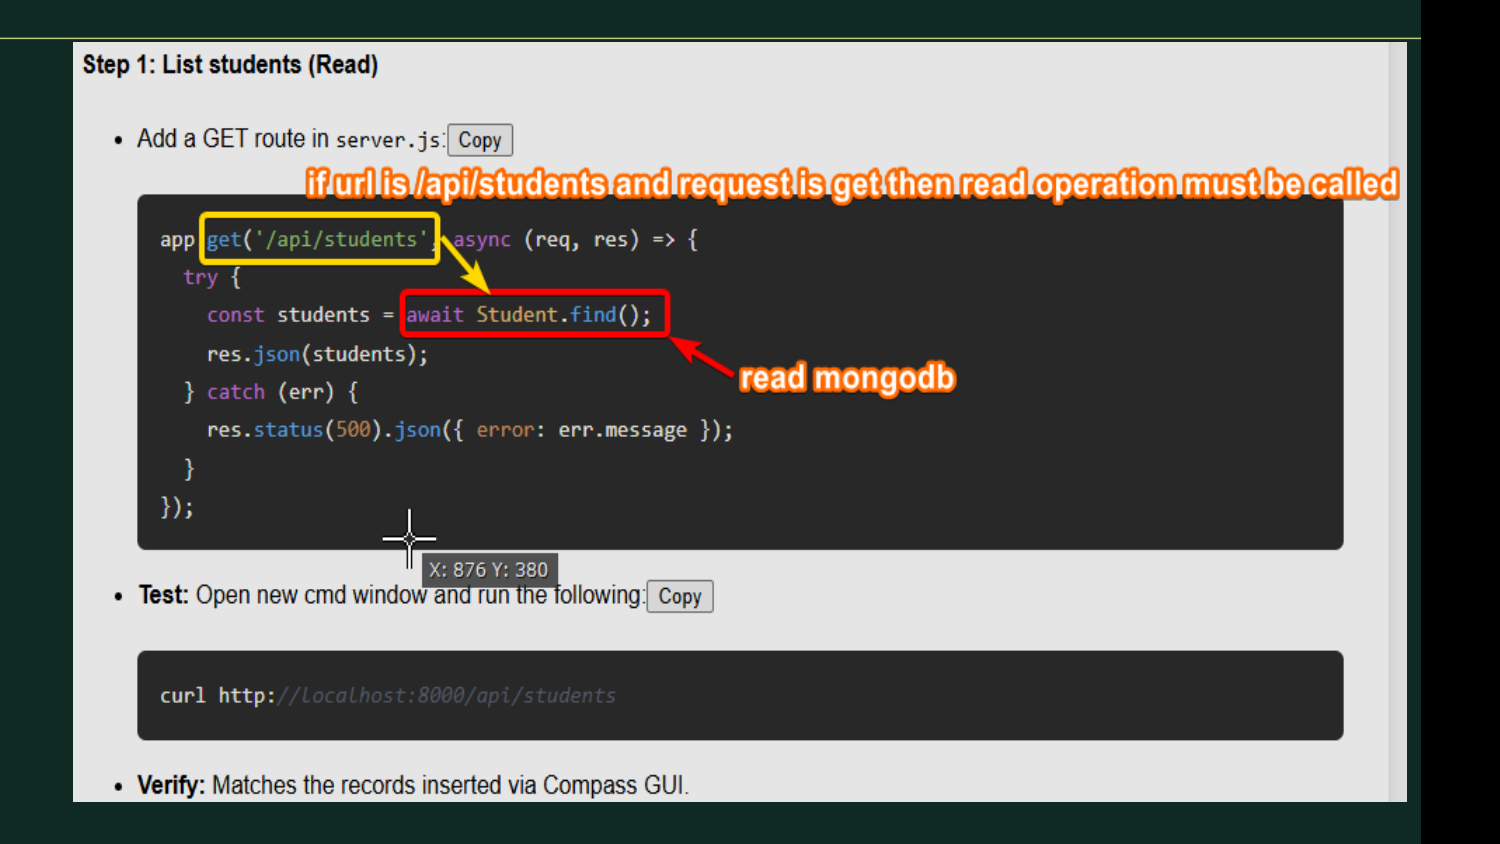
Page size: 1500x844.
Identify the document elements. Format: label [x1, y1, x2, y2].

picture [73, 42, 1407, 802]
